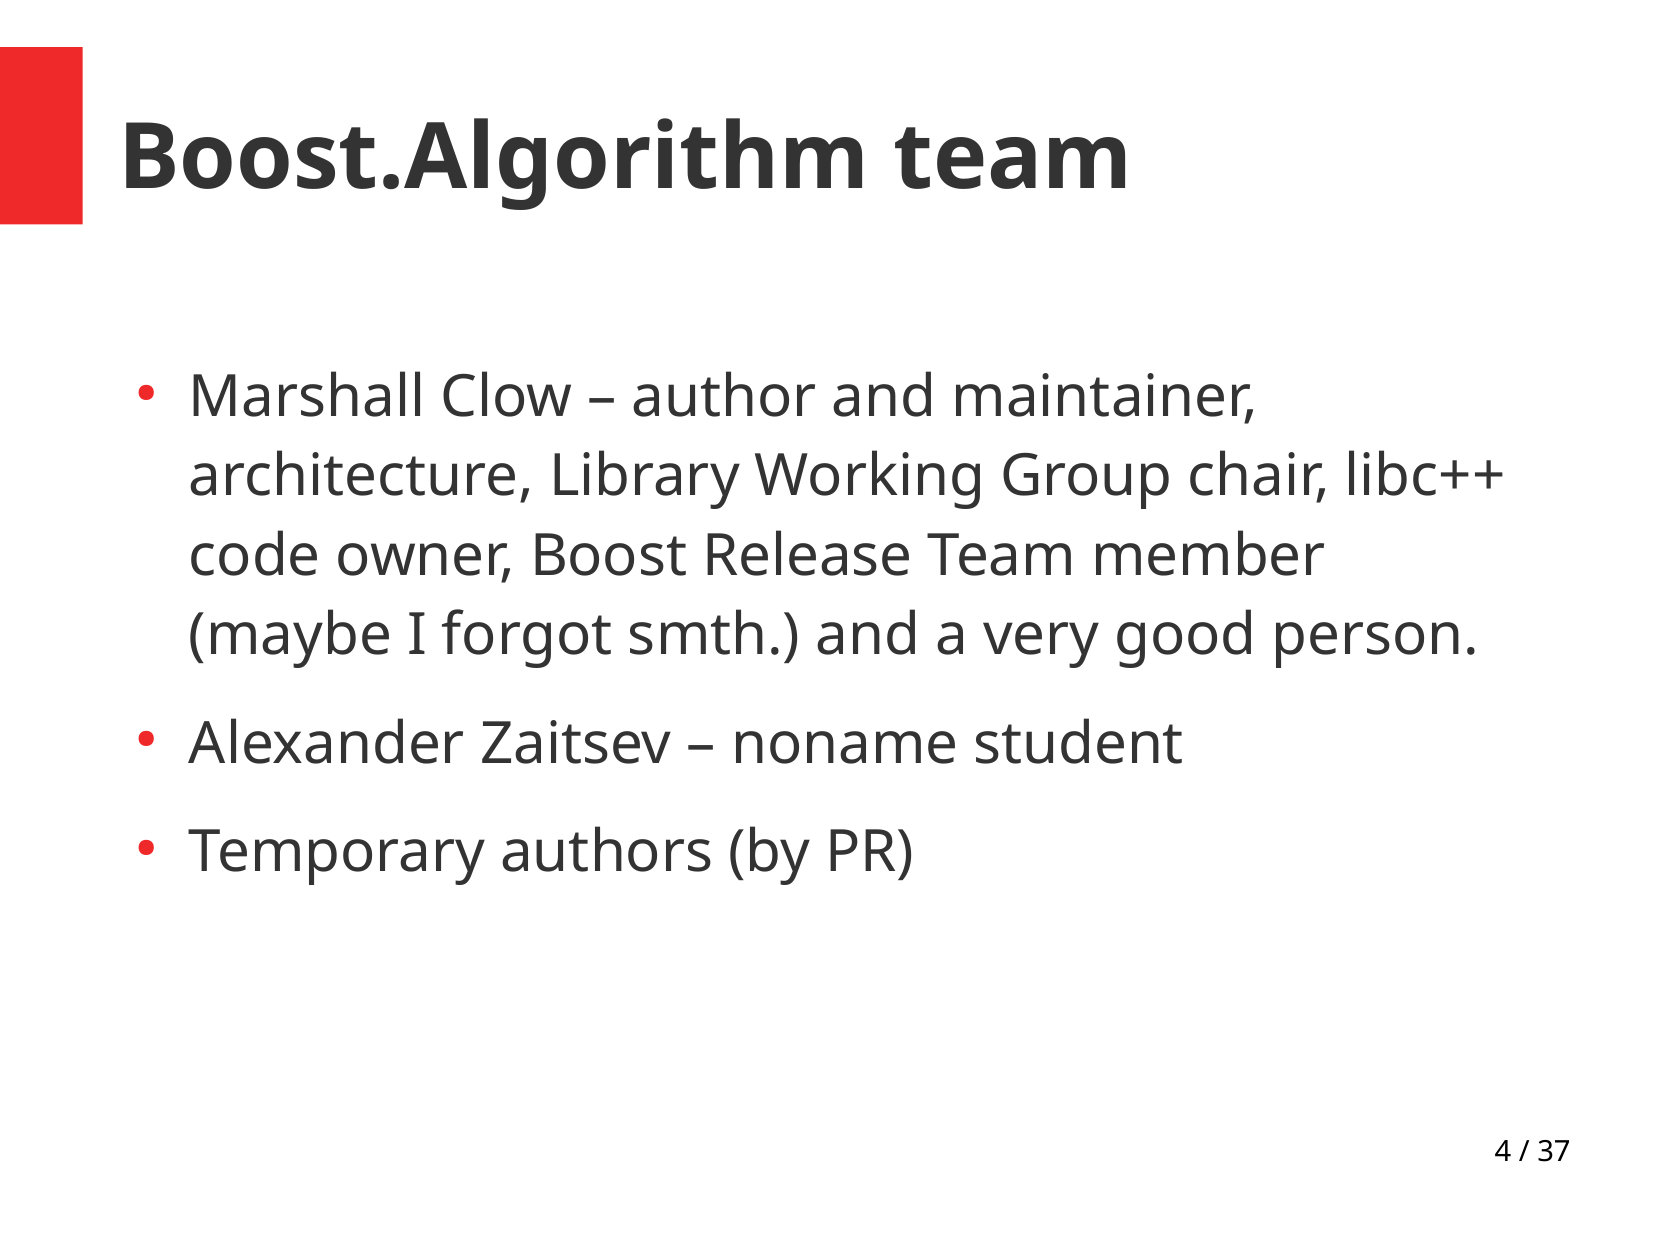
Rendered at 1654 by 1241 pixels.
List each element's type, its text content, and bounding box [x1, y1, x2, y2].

title Boost.Algorithm team [118, 49, 1571, 257]
list Marshall Clow – author and maintainer, architecture, Library Working Group chair, libc++ code owner, Boost Release Team member (maybe I forgot smth.) and a very good person. Alexander Zaitsev – noname student Temporary authors (by PR) [118, 354, 1536, 1074]
